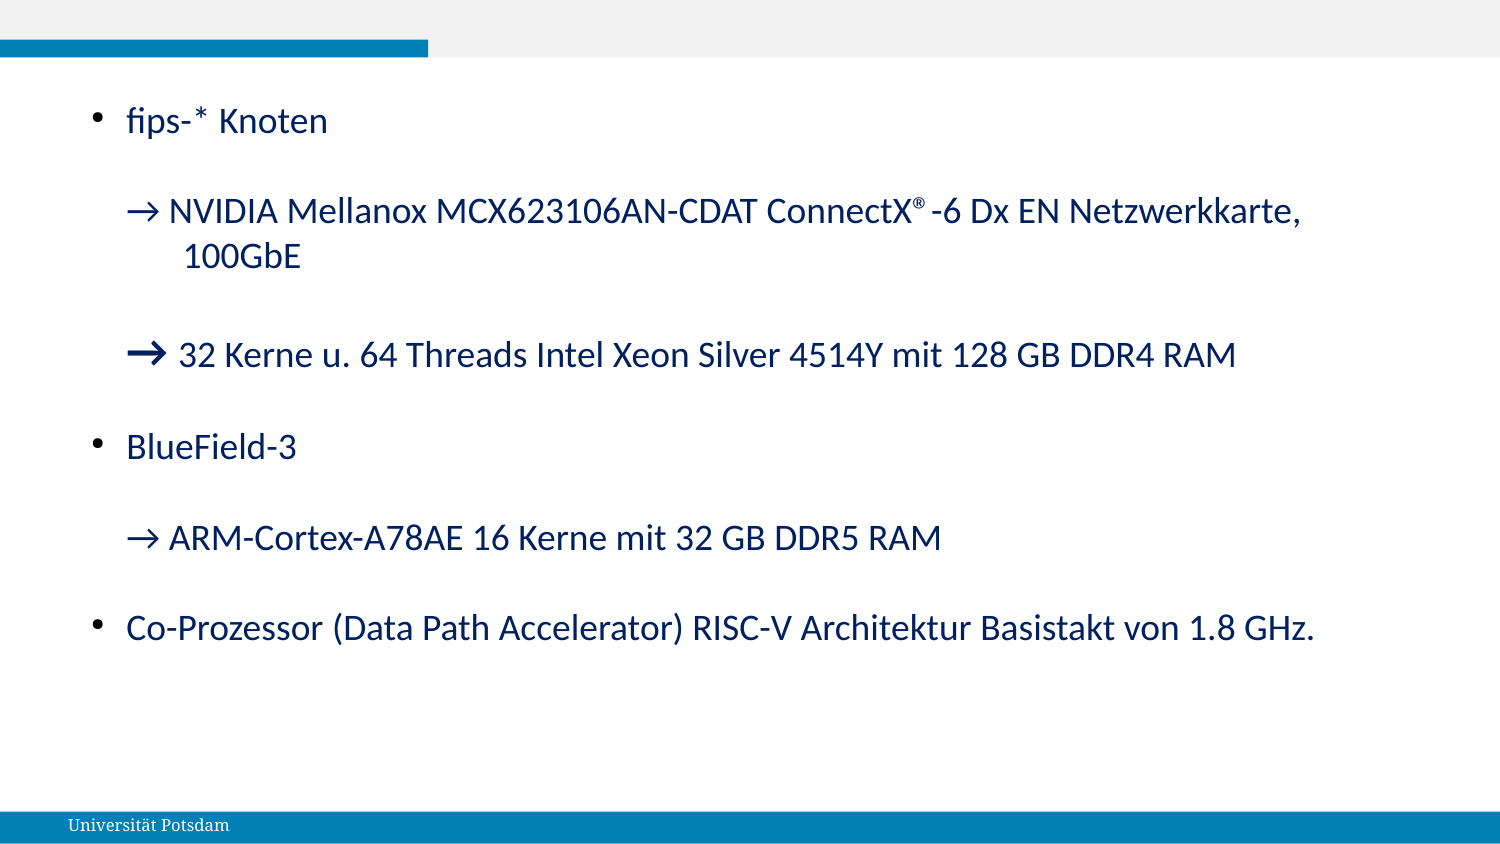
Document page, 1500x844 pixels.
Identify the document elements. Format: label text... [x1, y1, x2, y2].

text_box fips-* Knoten → NVIDIA Mellanox MCX623106AN-CDAT ConnectX®-6 Dx EN Netzwerkkarte, 100GbE → 32 Kerne u. 64 Threads Intel Xeon Silver 4514Y mit 128 GB DDR4 RAM BlueField-3 → ARM-Cortex-A78AE 16 Kerne mit 32 GB DDR5 RAM Co-Prozessor (Data Path Accelerator) RISC-V Architektur Basistakt von 1.8 GHz. [76, 88, 1418, 703]
